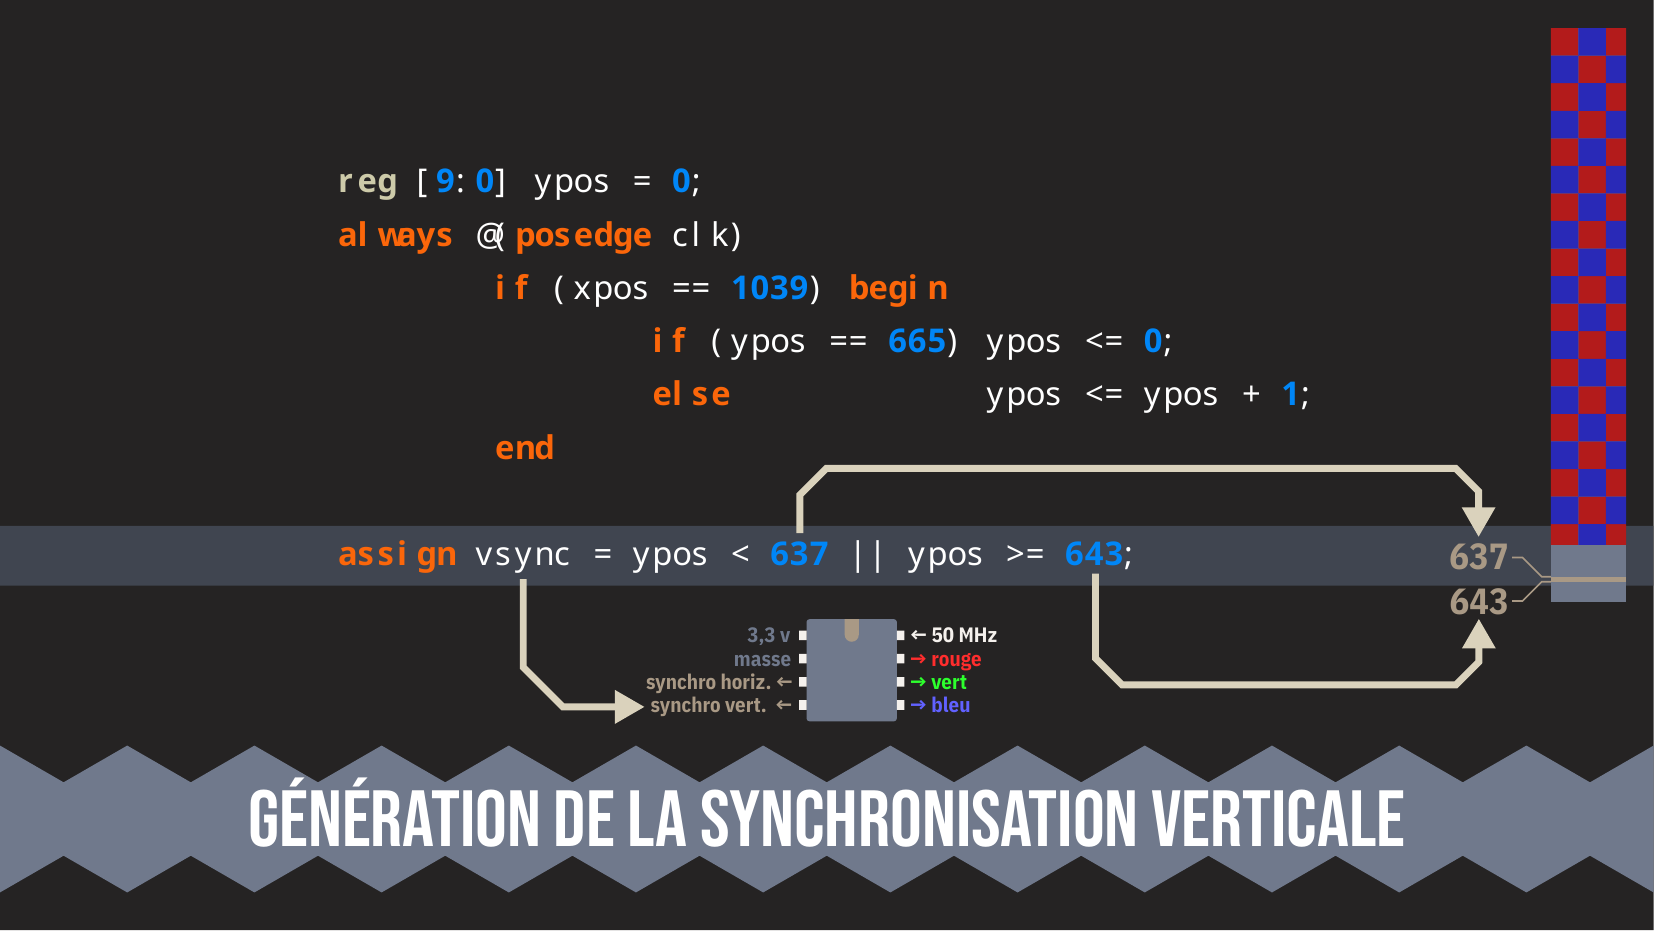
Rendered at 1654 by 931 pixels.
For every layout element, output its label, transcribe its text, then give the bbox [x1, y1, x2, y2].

picture [0, 0, 1654, 741]
title Génération de la synchronisation verticale [54, 768, 1600, 877]
